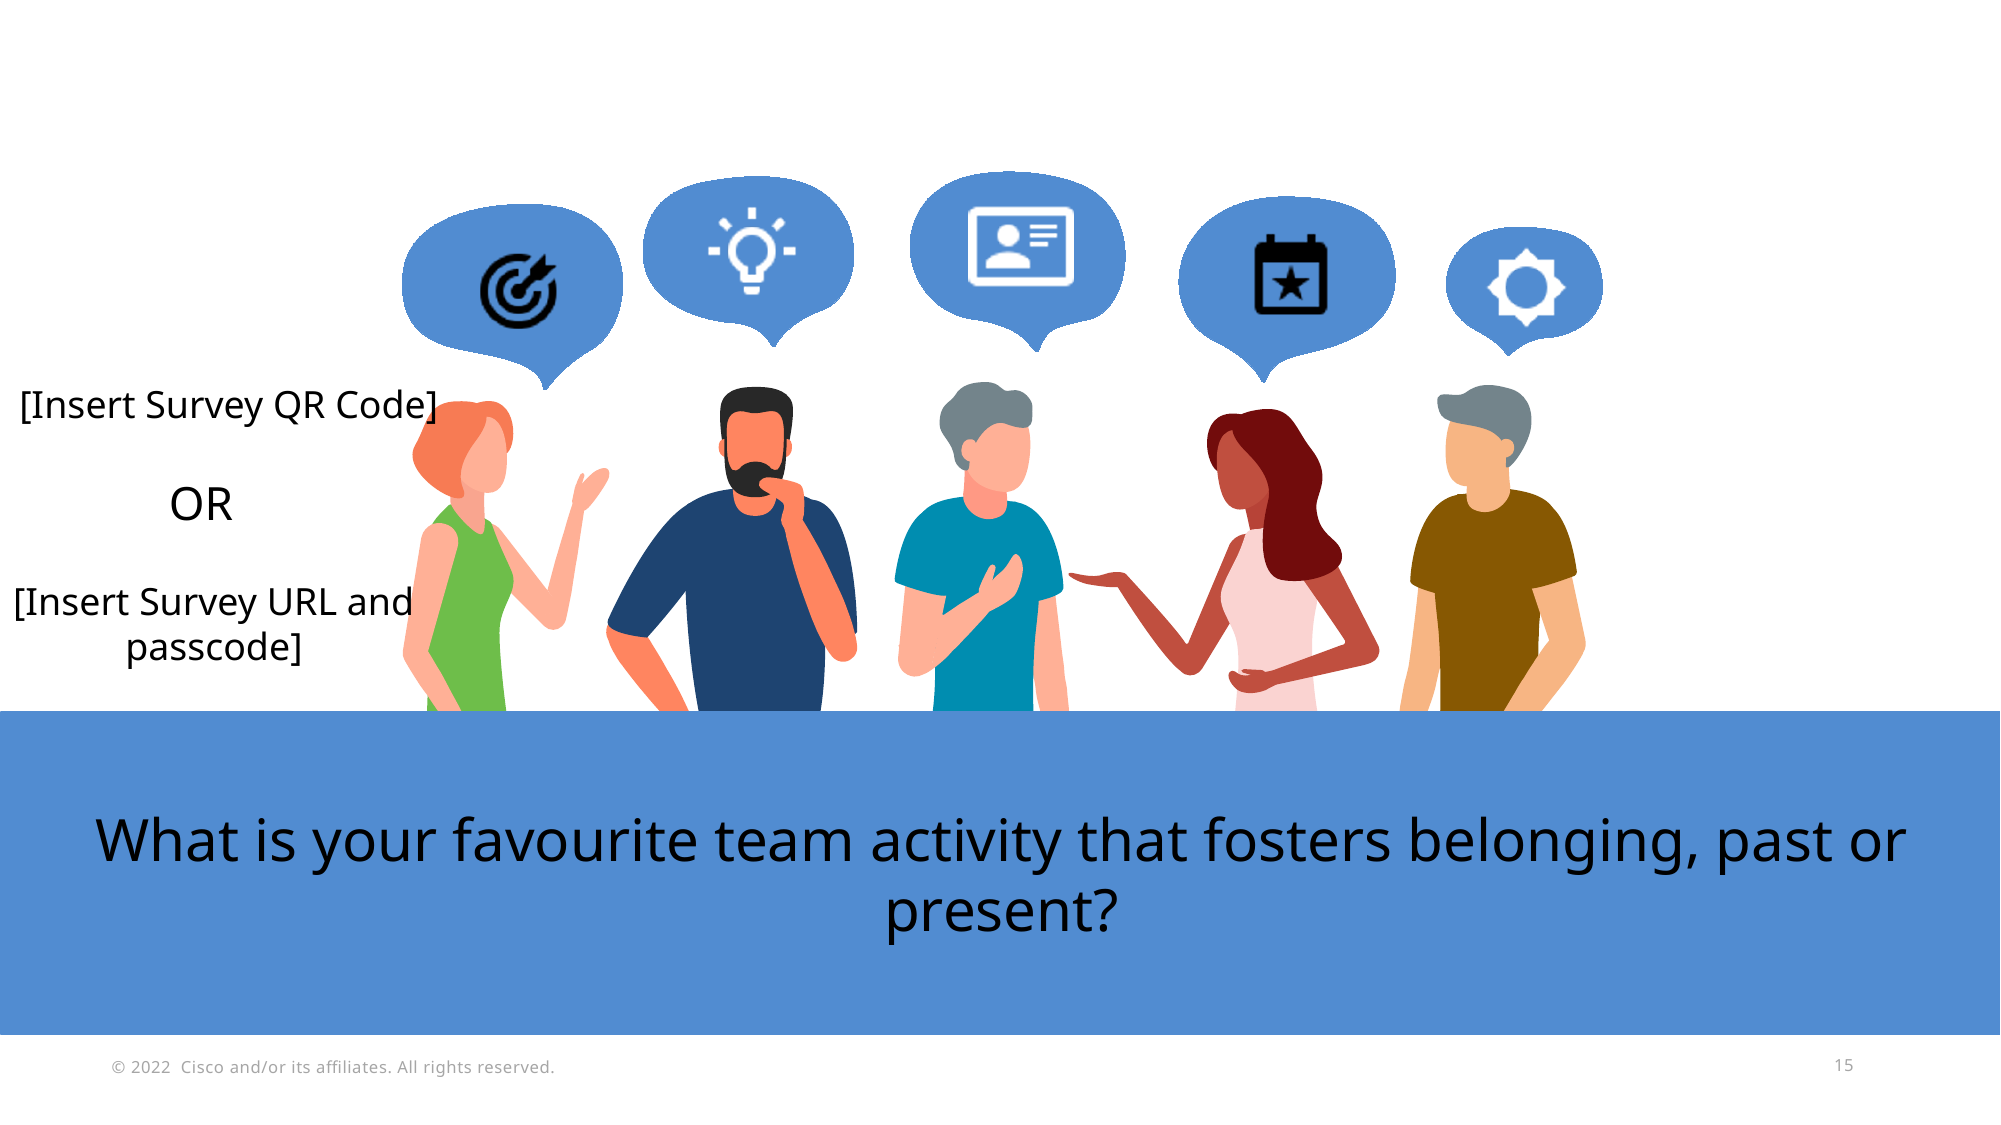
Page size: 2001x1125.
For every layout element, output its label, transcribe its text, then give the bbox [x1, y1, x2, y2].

picture [1484, 245, 1568, 329]
text_box [606, 386, 858, 713]
text_box [894, 382, 1069, 713]
text_box [402, 204, 623, 390]
text_box [1446, 227, 1603, 356]
text_box [Insert Survey QR Code] [4, 373, 454, 434]
picture [1242, 226, 1339, 322]
text_box [1178, 196, 1396, 383]
text_box [1068, 409, 1380, 713]
text_box [643, 176, 854, 347]
text_box OR [101, 466, 302, 537]
picture [704, 203, 799, 298]
picture [472, 246, 564, 336]
text_box [1399, 385, 1586, 713]
text_box What is your favourite team activity that fosters belonging, past or present? [1, 713, 2000, 1033]
text_box [910, 171, 1126, 352]
picture [968, 193, 1074, 299]
text_box [Insert Survey URL and passcode] [0, 570, 473, 676]
text_box [412, 401, 610, 713]
